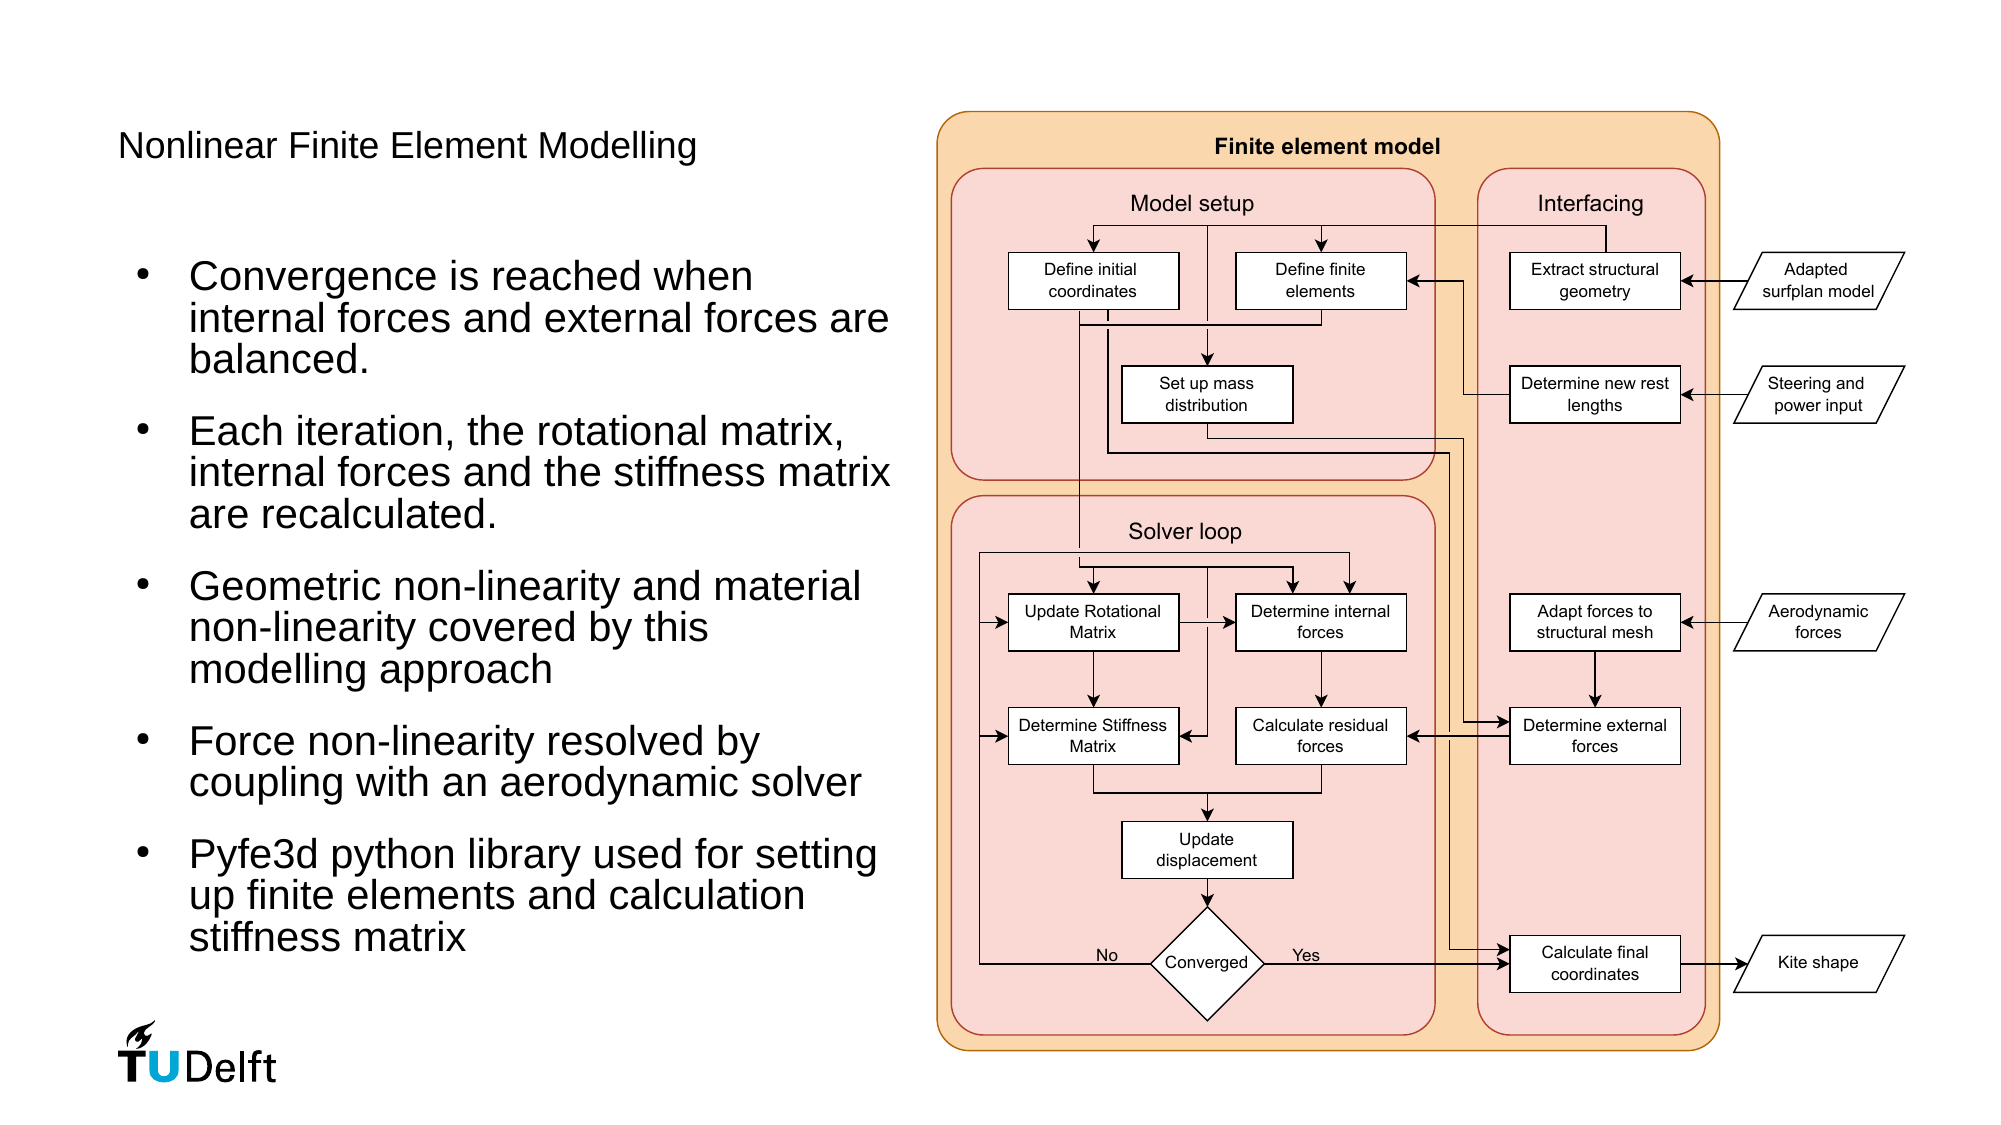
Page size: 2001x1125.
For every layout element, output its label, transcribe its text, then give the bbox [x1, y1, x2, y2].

list Convergence is reached when internal forces and external forces are balanced. Each iteration, the rotational matrix, internal forces and the stiffness matrix are recalculated. Geometric non-linearity and material non-linearity covered by this modelling approach Force non-linearity resolved by coupling with an aerodynamic solver Pyfe3d python library used for setting up finite elements and calculation stiffness matrix [117, 256, 893, 985]
picture [893, 69, 1949, 1093]
title Nonlinear Finite Element Modelling [117, 118, 893, 172]
